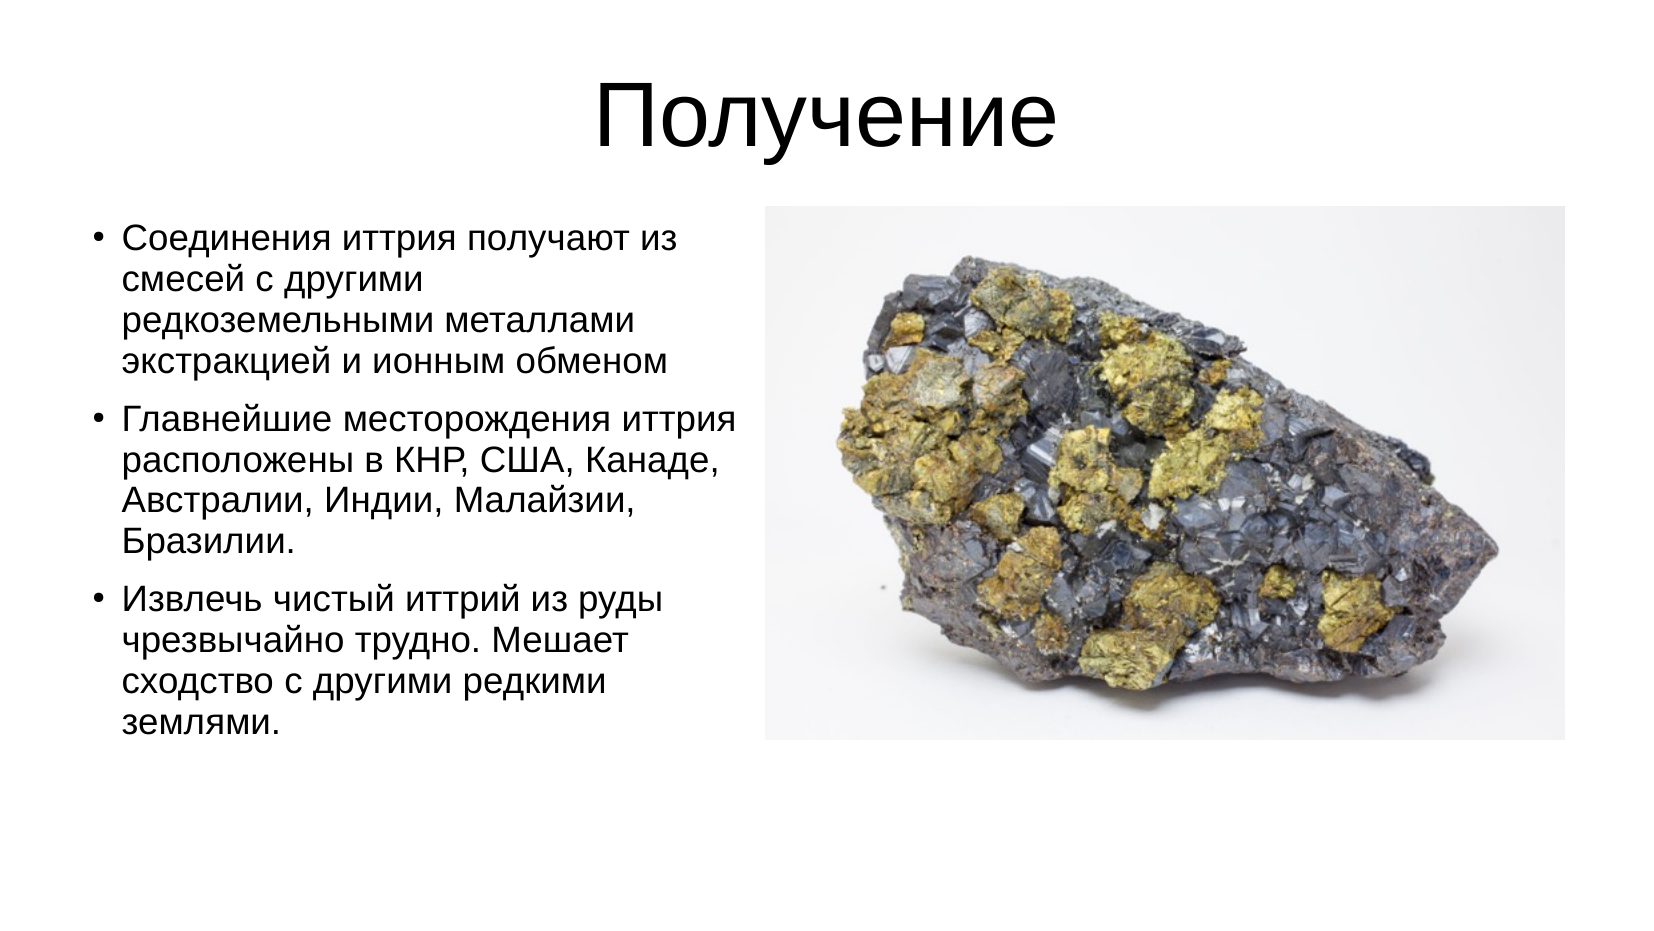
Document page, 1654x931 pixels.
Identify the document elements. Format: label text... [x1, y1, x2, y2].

title Получение [82, 37, 1571, 193]
picture [765, 206, 1565, 740]
list Соединения иттрия получают из смесей с другими редкоземельными металлами экстракцией и ионным обменом Главнейшие месторождения иттрия расположены в КНР, США, Канаде, Австралии, Индии, Малайзии, Бразилии. Извлечь чистый иттрий из руды чрезвычайно трудно. Мешает сходство с другими редкими землями. [82, 217, 739, 758]
